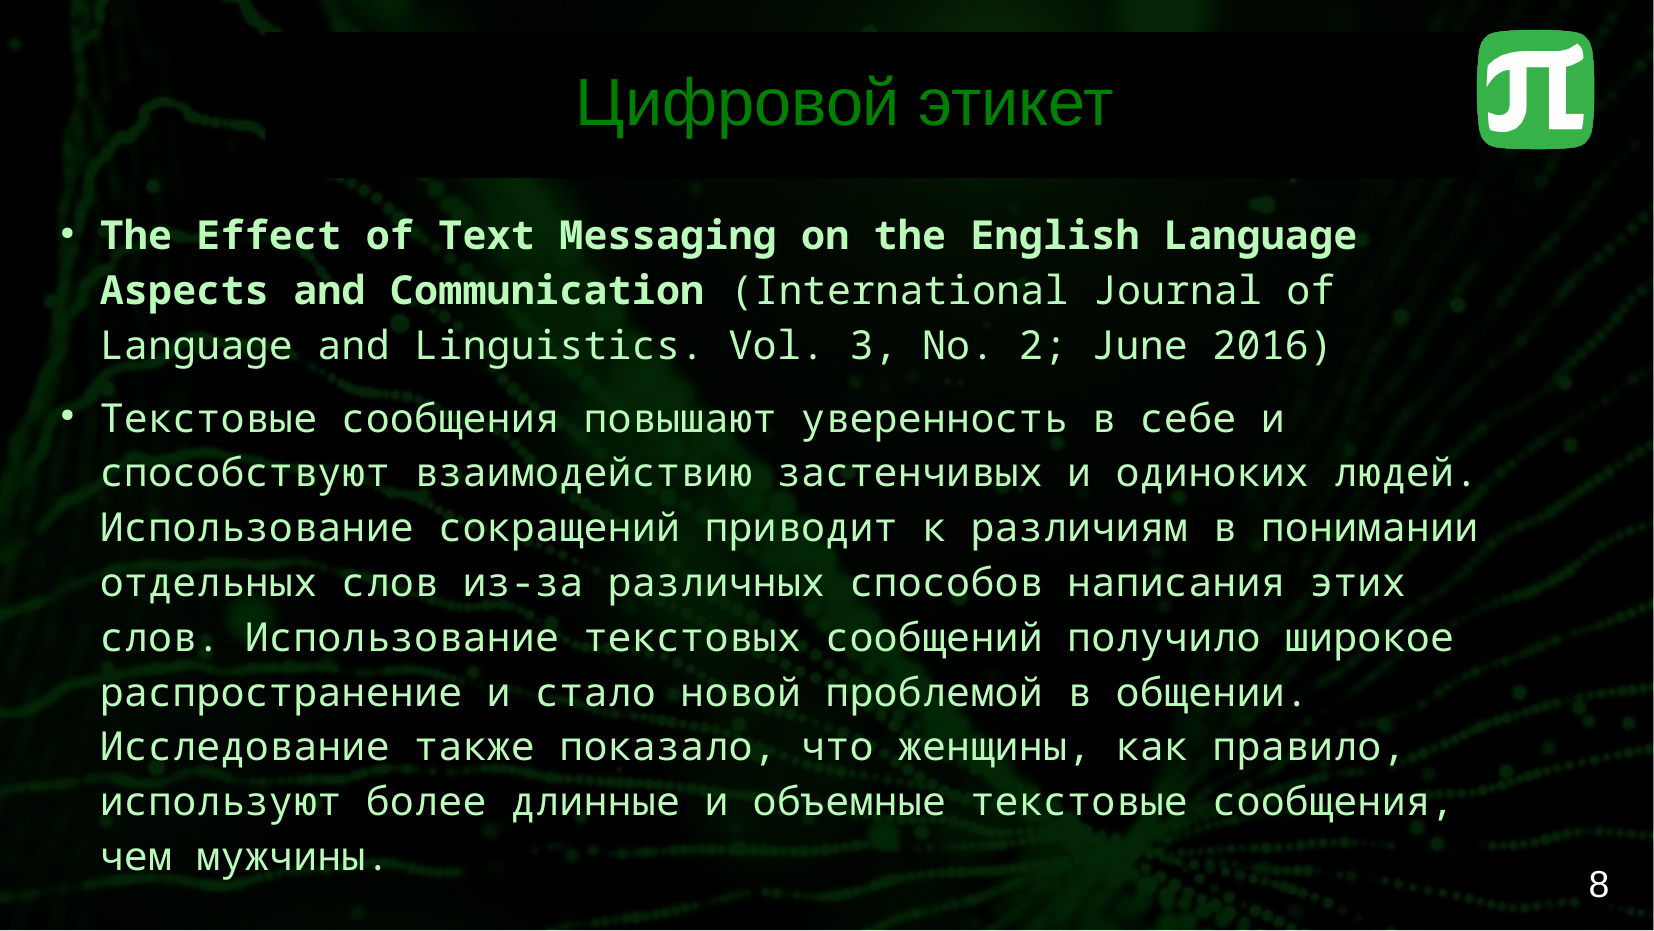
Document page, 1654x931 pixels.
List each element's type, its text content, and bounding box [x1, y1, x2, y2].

picture [0, 0, 1654, 931]
text_box Цифровой этикет [561, 58, 1130, 148]
list The Effect of Text Messaging on the English Language Aspects and Communication (International Journal of Language and Linguistics. Vol. 3, No. 2; June 2016) Текстовые сообщения повышают уверенность в себе и способствуют взаимодействию застенчивых и одиноких людей. Использование сокращений приводит к различиям в понимании отдельных слов из-за различных способов написания этих слов. Использование текстовых сообщений получило широкое распространение и стало новой проблемой в общении. Исследование также показало, что женщины, как правило, используют более длинные и объемные текстовые сообщения, чем мужчины. [47, 206, 1536, 886]
text_box 8 [1573, 856, 1625, 914]
